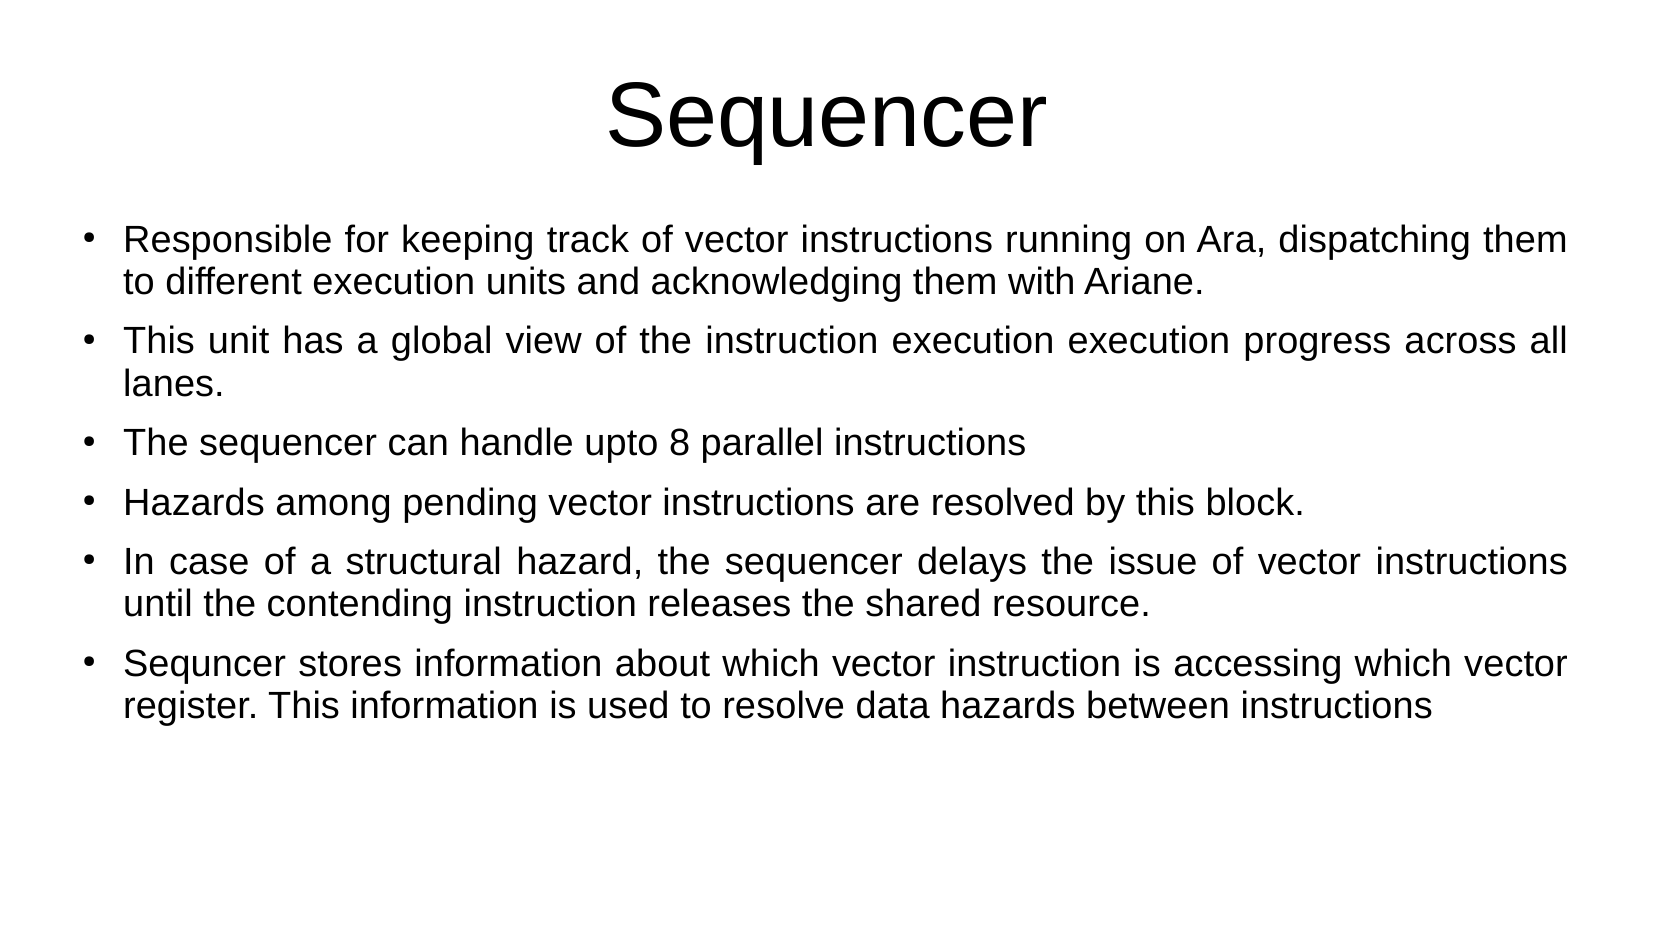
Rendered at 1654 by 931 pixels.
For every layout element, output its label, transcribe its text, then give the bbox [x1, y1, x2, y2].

title Sequencer [82, 37, 1571, 193]
list Responsible for keeping track of vector instructions running on Ara, dispatching them to different execution units and acknowledging them with Ariane. This unit has a global view of the instruction execution execution progress across all lanes. The sequencer can handle upto 8 parallel instructions Hazards among pending vector instructions are resolved by this block. In case of a structural hazard, the sequencer delays the issue of vector instructions until the contending instruction releases the shared resource. Sequncer stores information about which vector instruction is accessing which vector register. This information is used to resolve data hazards between instructions [82, 217, 1571, 758]
